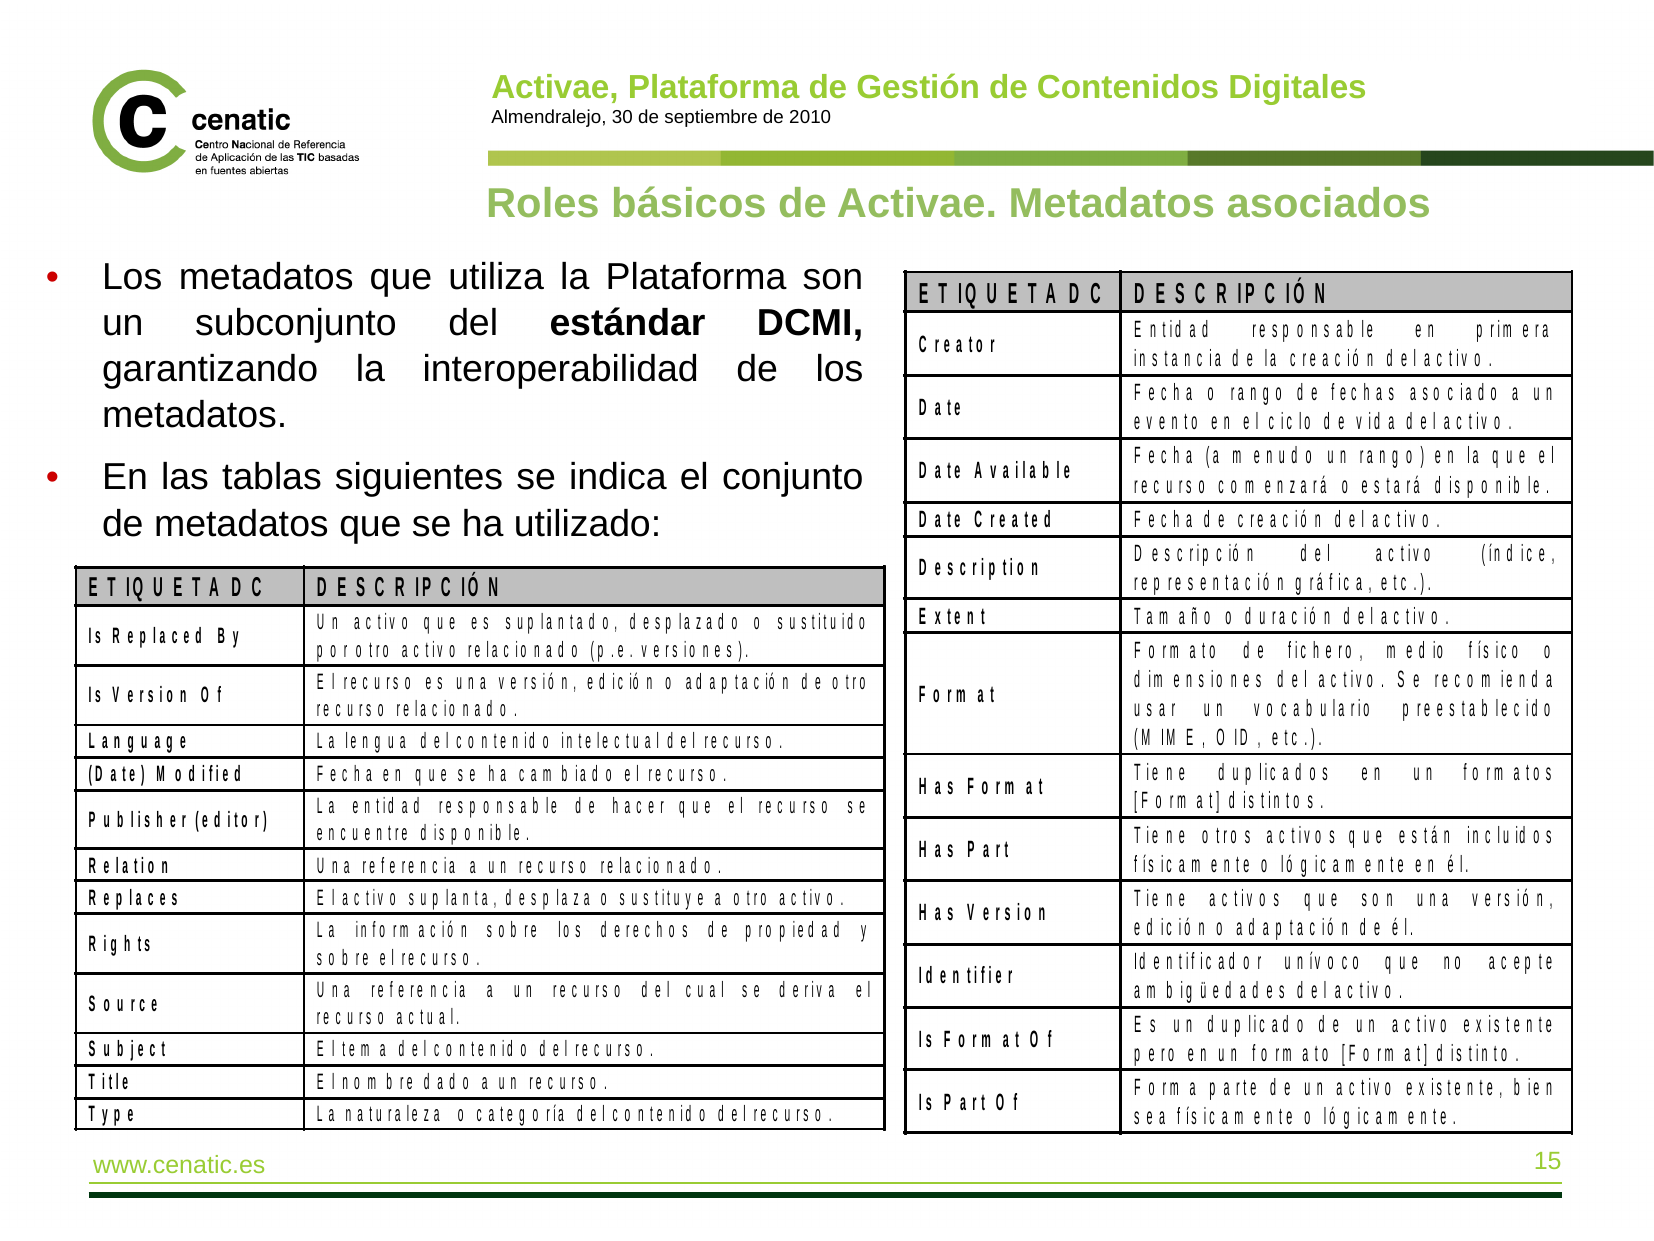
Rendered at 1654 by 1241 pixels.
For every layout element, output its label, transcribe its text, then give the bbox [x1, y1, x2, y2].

title Roles básicos de Activae. Metadatos asociados [486, 177, 1571, 228]
list Los metadatos que utiliza la Plataforma son un subconjunto del estándar DCMI, garantizando la interoperabilidad de los metadatos. En las tablas siguientes se indica el conjunto de metadatos que se ha utilizado: [31, 243, 879, 1088]
picture [1, 4, 1654, 1228]
